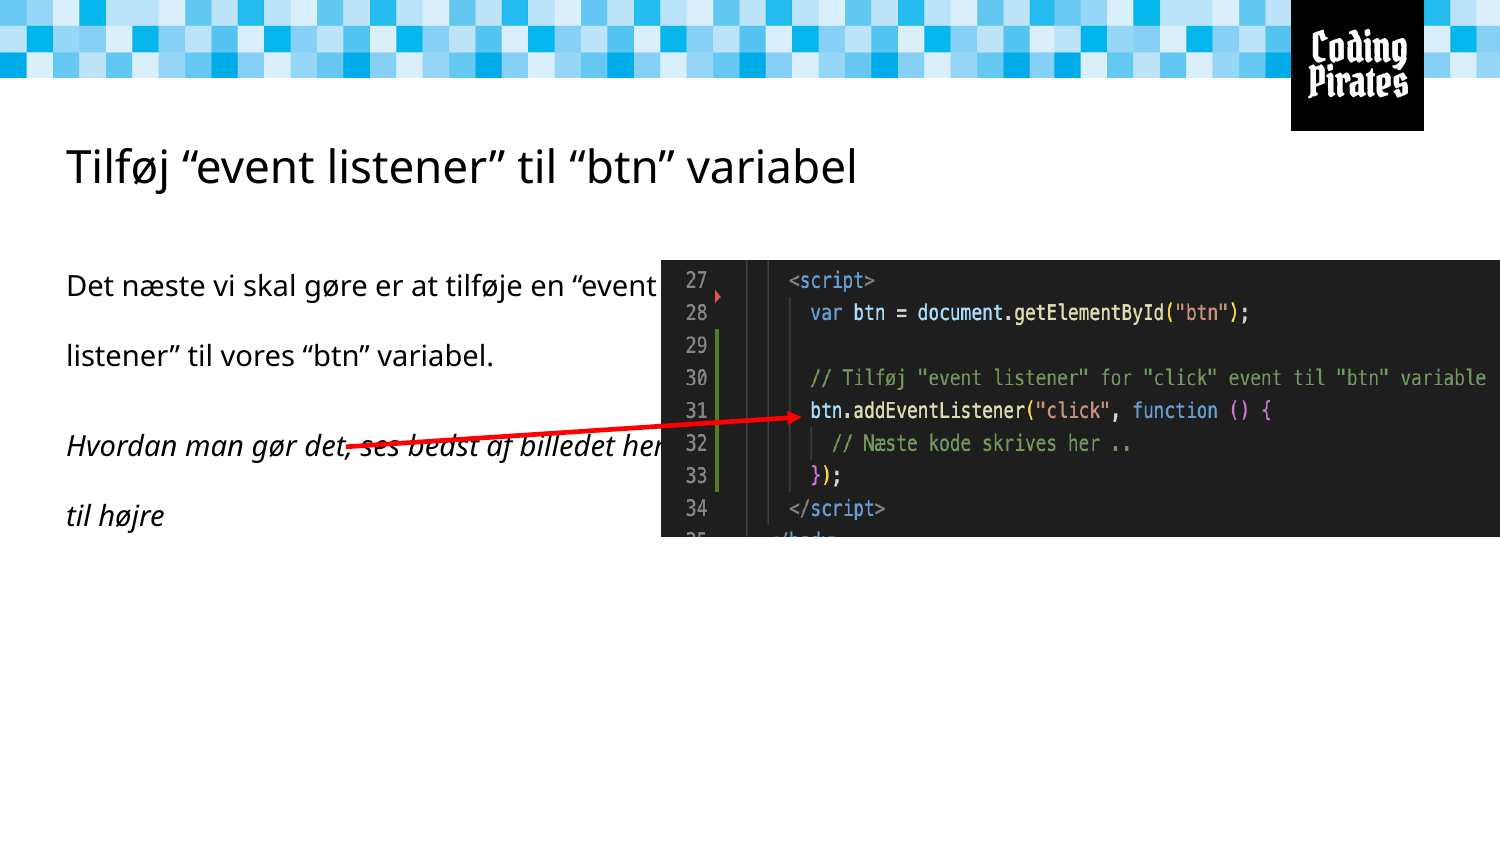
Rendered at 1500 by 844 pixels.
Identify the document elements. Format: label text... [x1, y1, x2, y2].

picture [661, 260, 1500, 537]
picture [1291, 0, 1424, 123]
title Tilføj “event listener” til “btn” variabel [51, 123, 1443, 217]
picture [0, 0, 1056, 78]
list Det næste vi skal gøre er at tilføje en “event listener” til vores “btn” variabel. Hvordan man gør det, ses bedst af billedet her til højre [51, 216, 707, 800]
